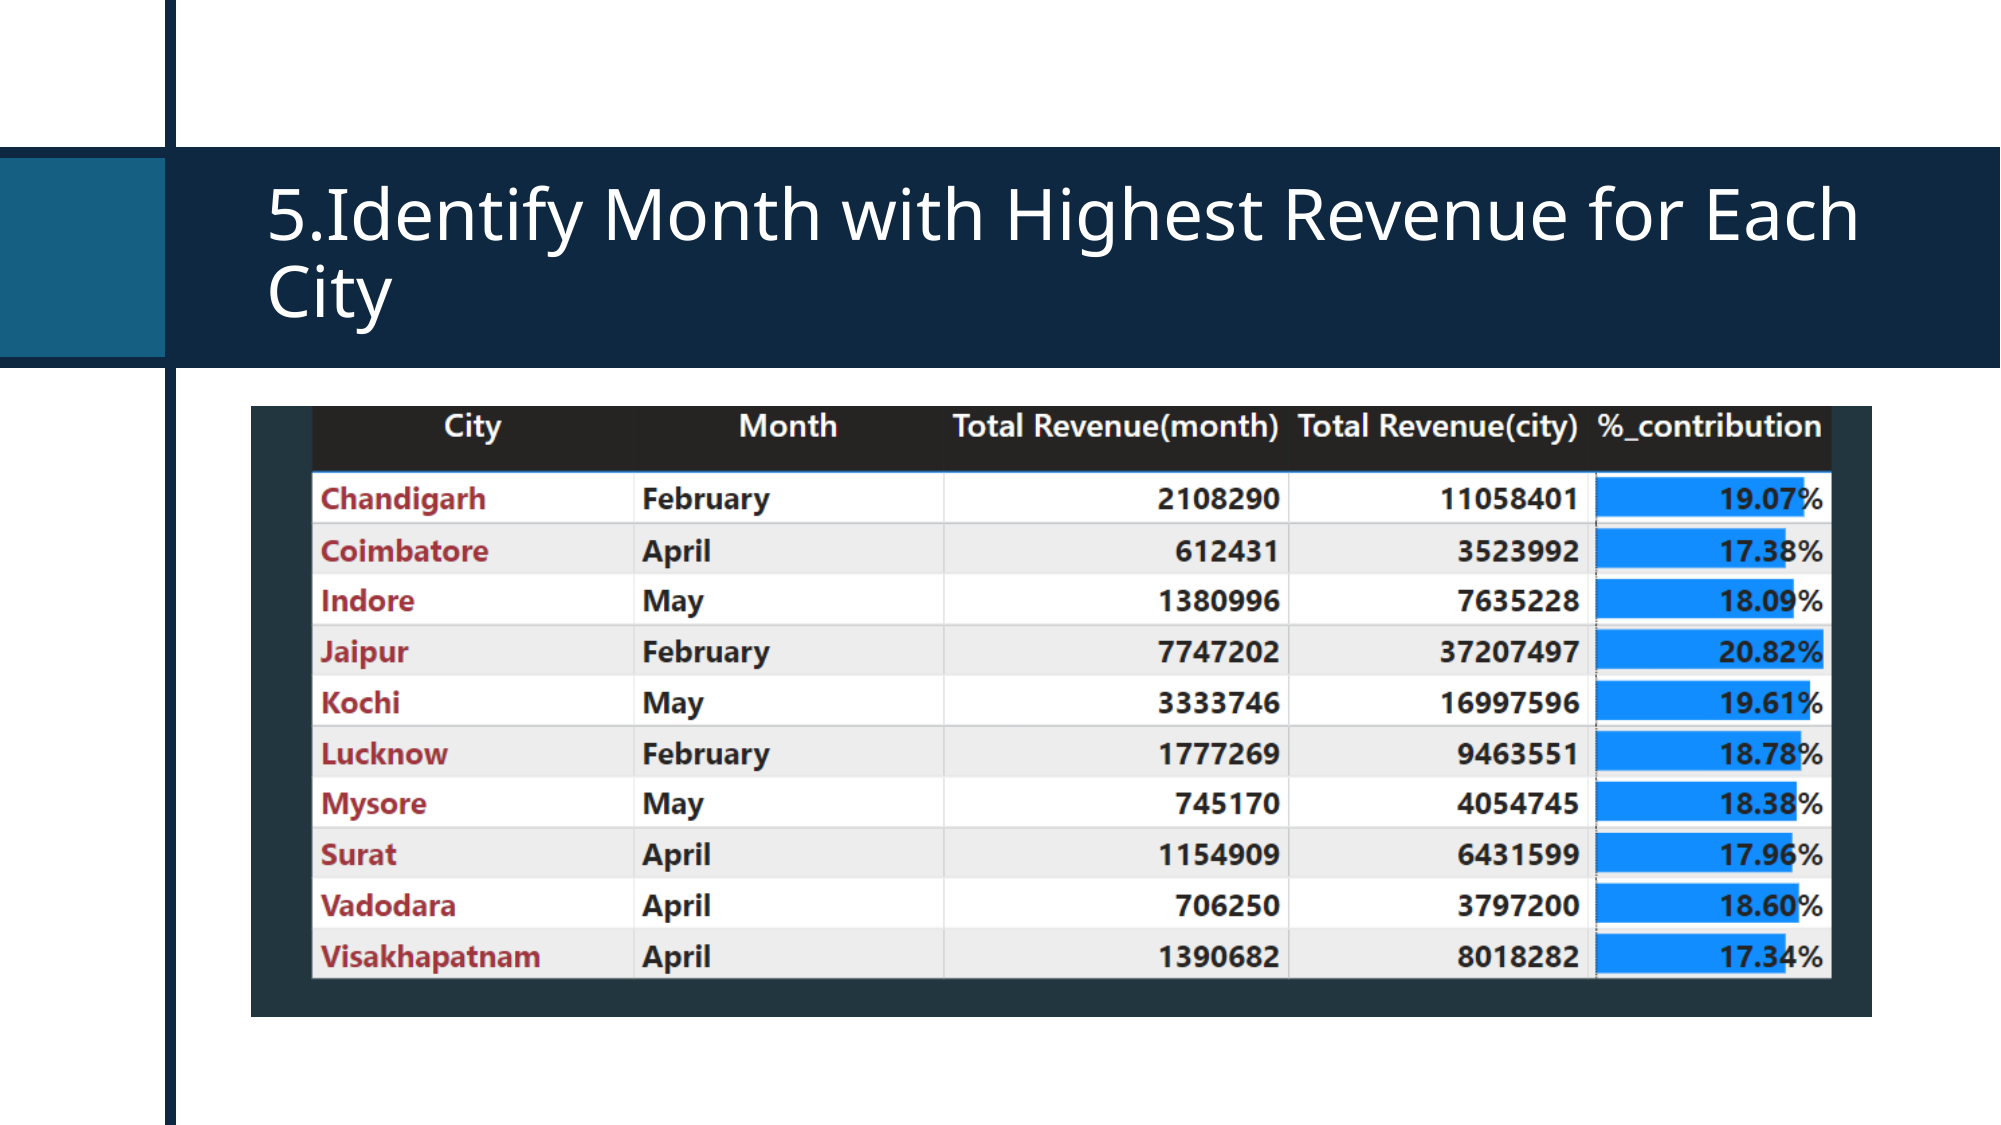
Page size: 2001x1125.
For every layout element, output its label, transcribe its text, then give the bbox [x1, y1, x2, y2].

title 5.Identify Month with Highest Revenue for Each City [251, 171, 1895, 341]
picture [251, 406, 1872, 1017]
